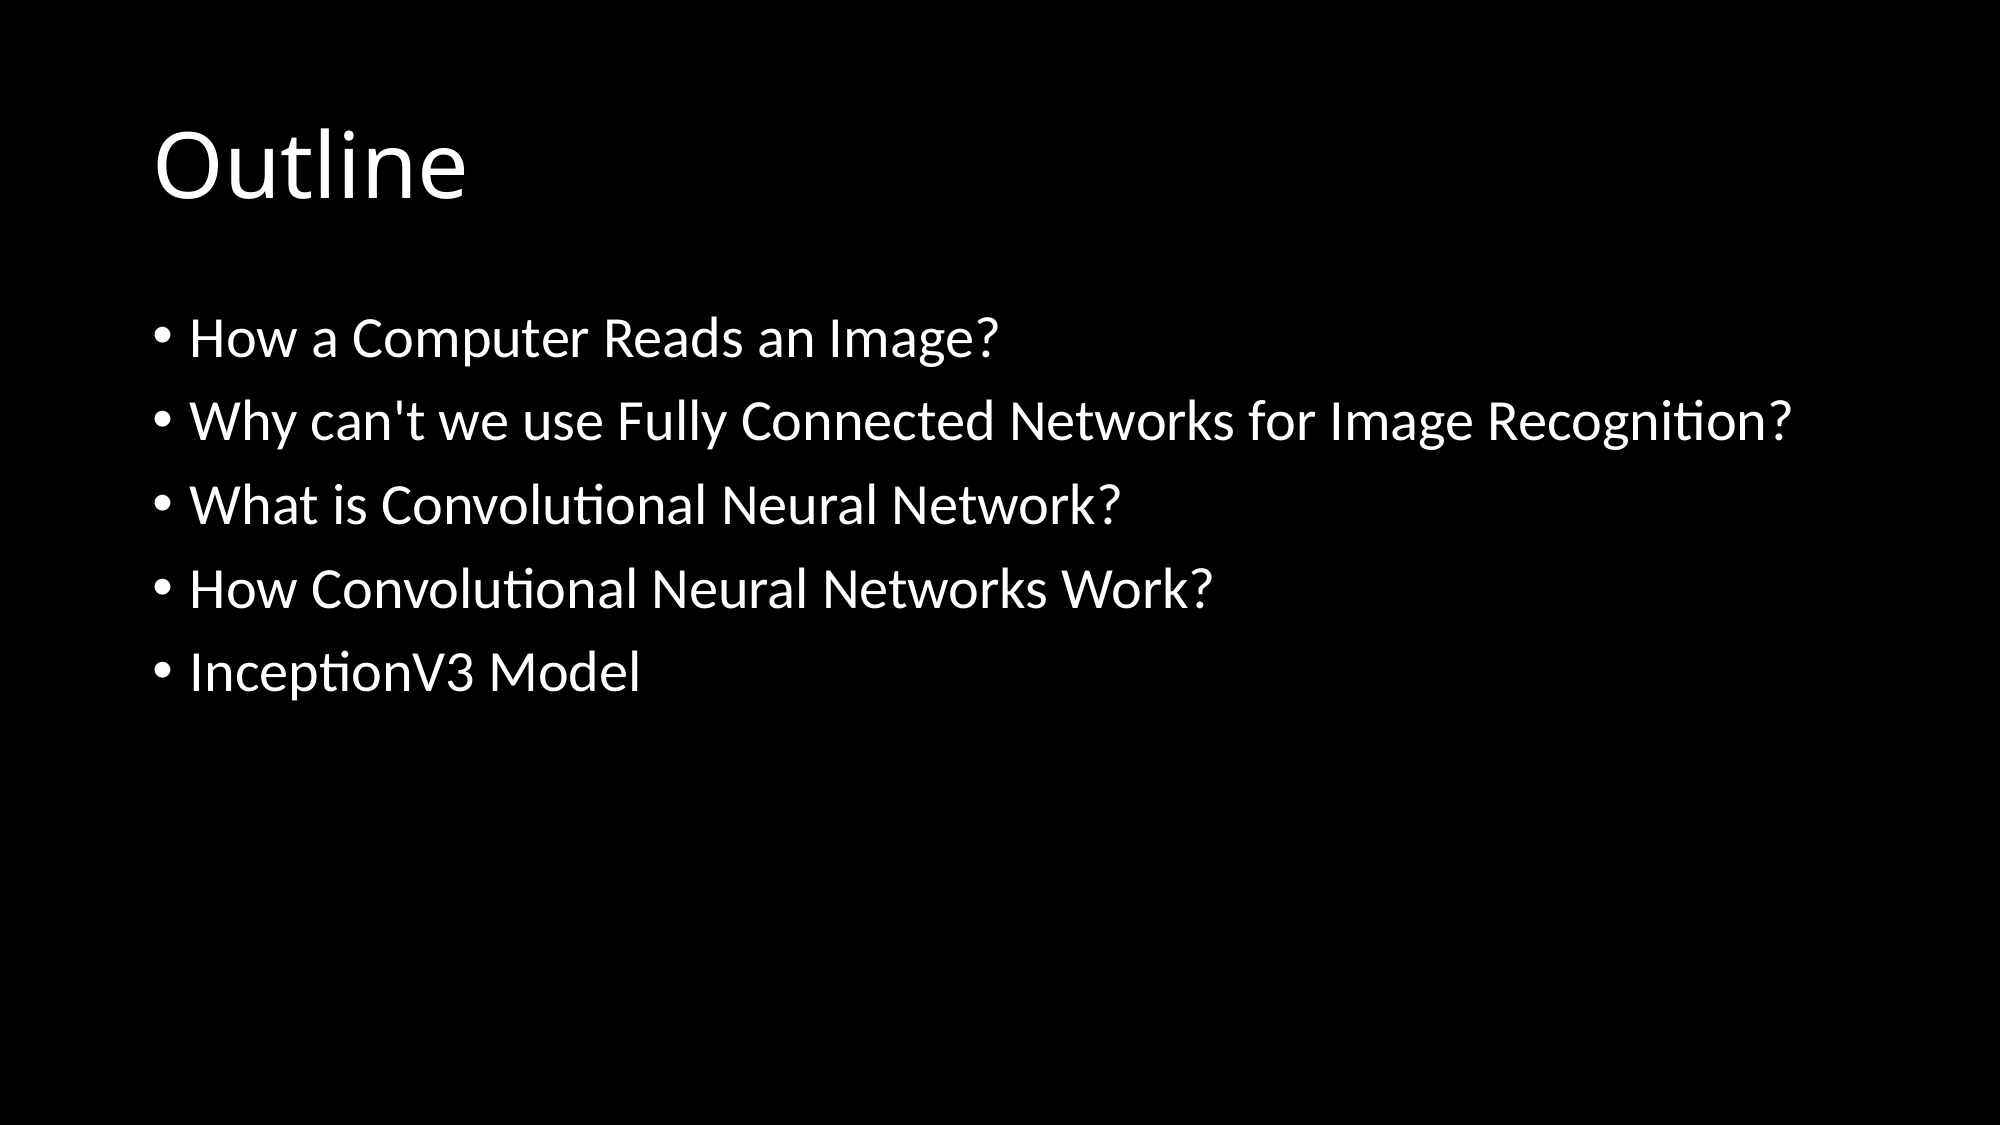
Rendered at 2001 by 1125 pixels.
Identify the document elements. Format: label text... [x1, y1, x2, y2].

title Outline [137, 59, 1863, 278]
list How a Computer Reads an Image? Why can't we use Fully Connected Networks for Image Recognition? What is Convolutional Neural Network? How Convolutional Neural Networks Work? InceptionV3 Model [137, 299, 1863, 1014]
